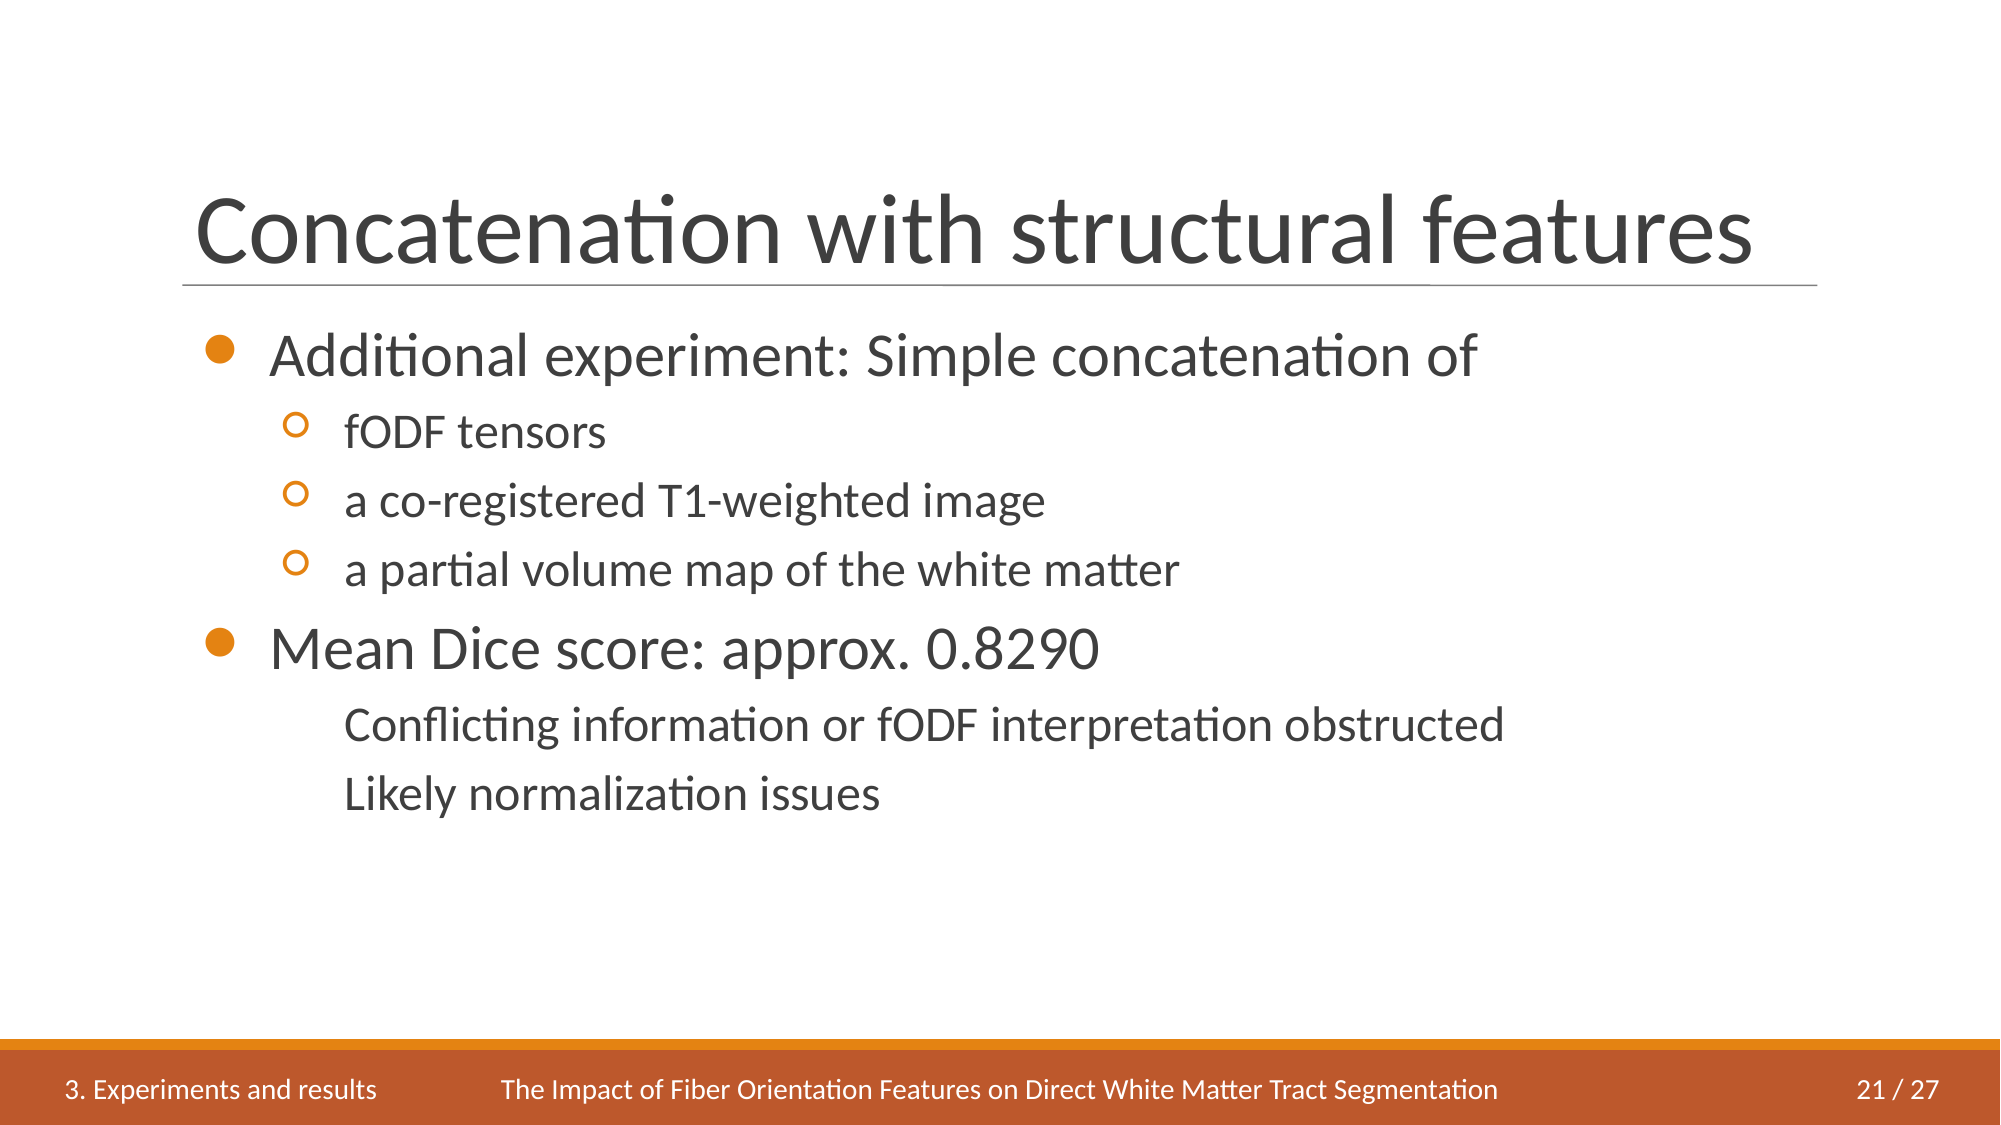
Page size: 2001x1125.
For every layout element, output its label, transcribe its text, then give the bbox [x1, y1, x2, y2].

slide_number 1 / 27 [1741, 753, 1962, 1125]
list Additional experiment: Simple concatenation of fODF tensors a co-registered T1-weighted image a partial volume map of the white matter Mean Dice score: approx. 0.8290 Conflicting information or fODF interpretation obstructed Likely normalization issues [180, 302, 1849, 941]
slide_number The Impact of Fiber Orientation Features on Direct White Matter Tract Segmentation [392, 753, 1608, 1125]
title Concatenation with structural features [180, 114, 1830, 302]
slide_number 3. Experiments and results [49, 753, 392, 1125]
